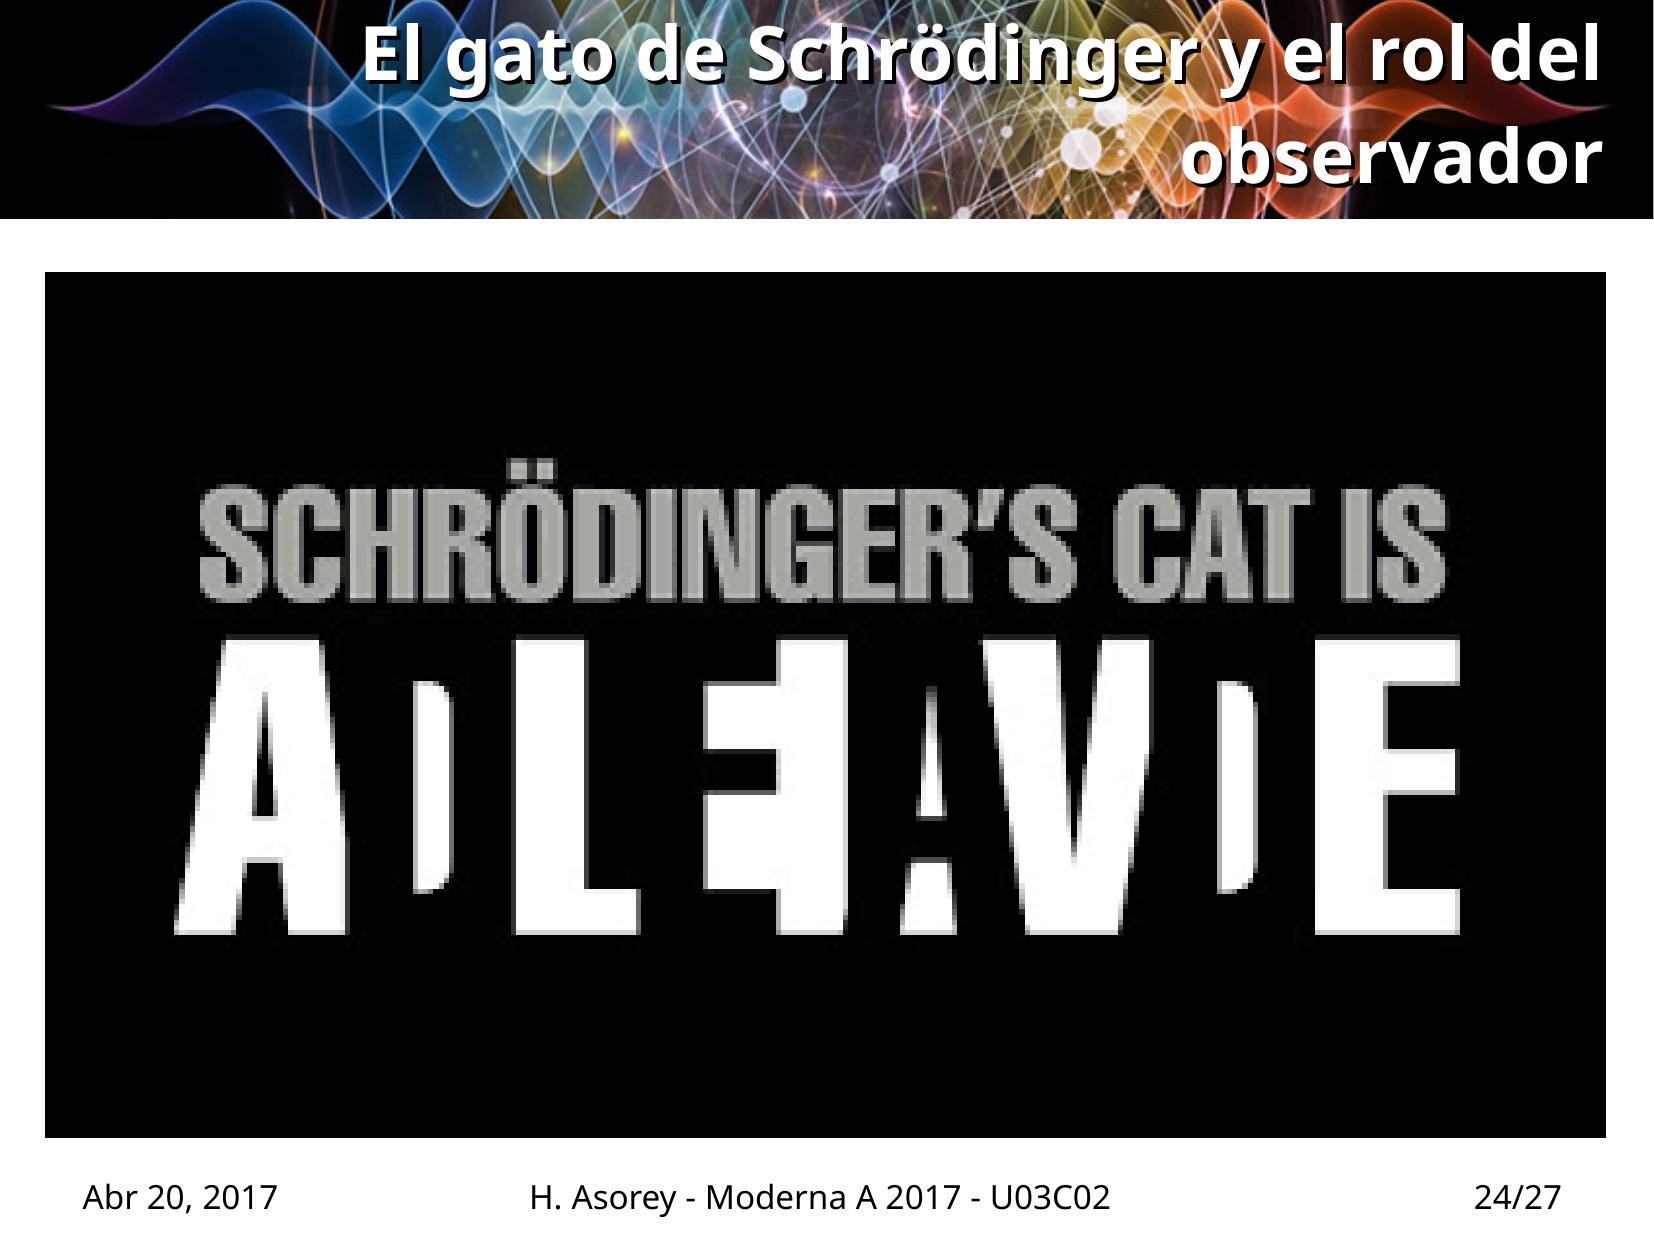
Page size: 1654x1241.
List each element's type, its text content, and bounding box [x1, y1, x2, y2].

picture [0, 0, 1654, 219]
picture [45, 272, 1606, 1138]
title El gato de Schrödinger y el rol del observador [45, 15, 1606, 191]
